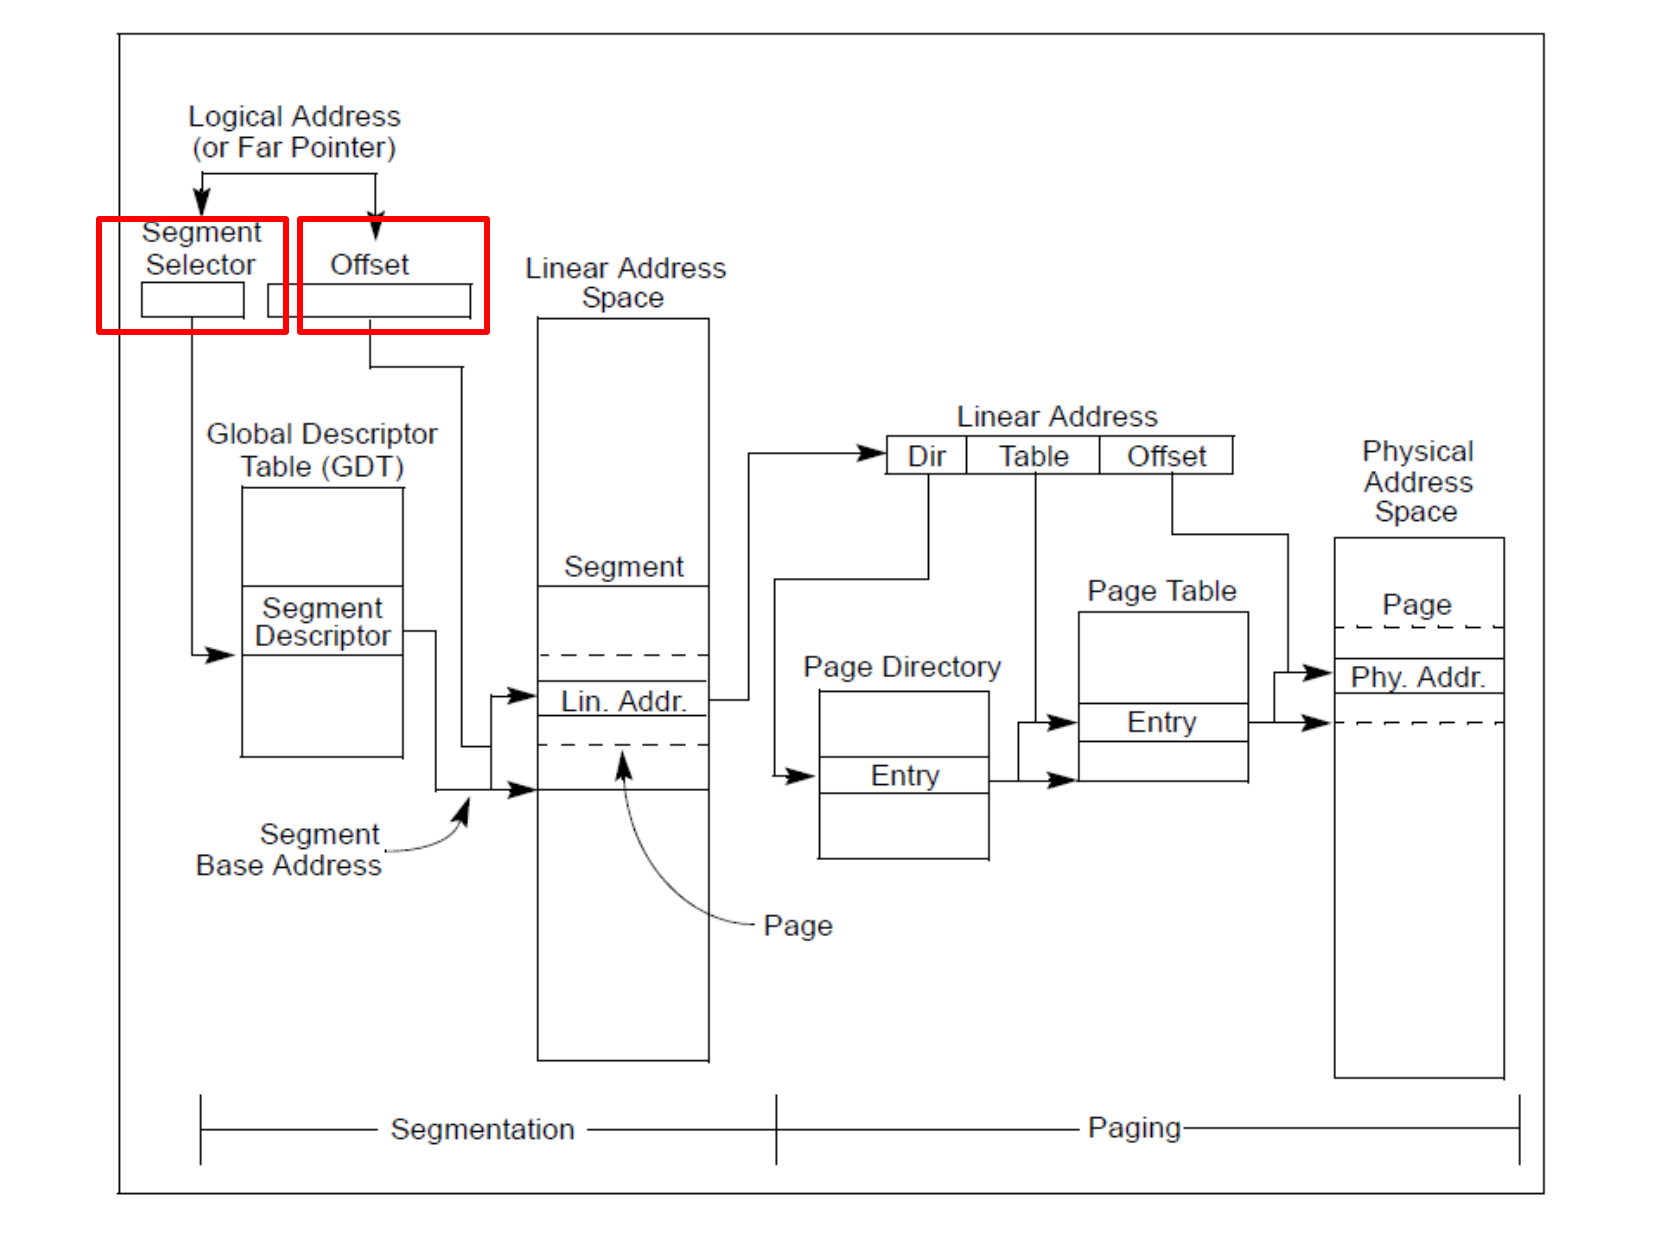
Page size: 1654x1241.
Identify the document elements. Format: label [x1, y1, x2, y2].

picture [112, 23, 1559, 1201]
picture [112, 222, 283, 329]
